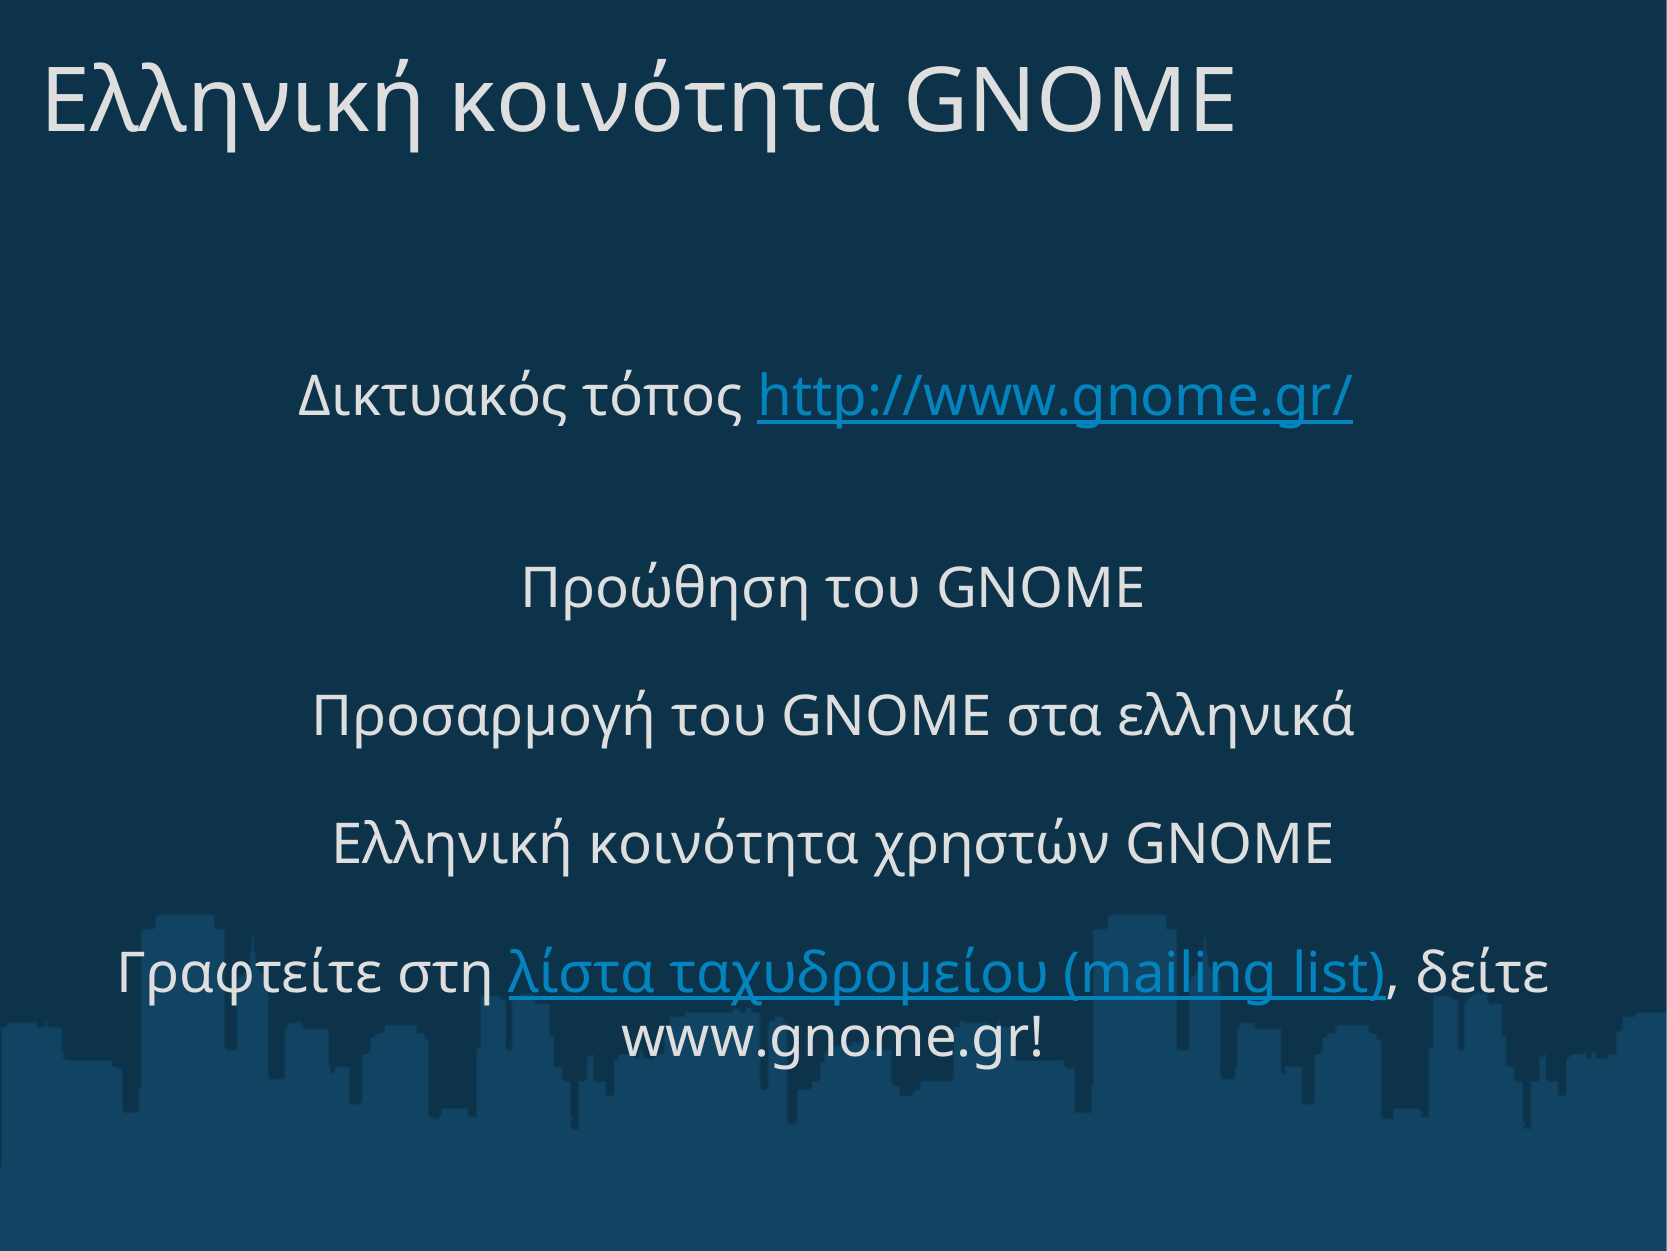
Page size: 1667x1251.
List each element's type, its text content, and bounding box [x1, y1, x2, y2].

picture [0, 0, 1667, 1251]
list Δικτυακός τόπος http://www.gnome.gr/ Προώθηση του GNOME Προσαρμογή του GNOME στα ελληνικά Ελληνική κοινότητα χρηστών GNOME Γραφτείτε στη λίστα ταχυδρομείου (mailing list), δείτε www.gnome.gr! [40, 300, 1627, 1201]
title Ελληνική κοινότητα GNOME [40, 50, 1627, 201]
